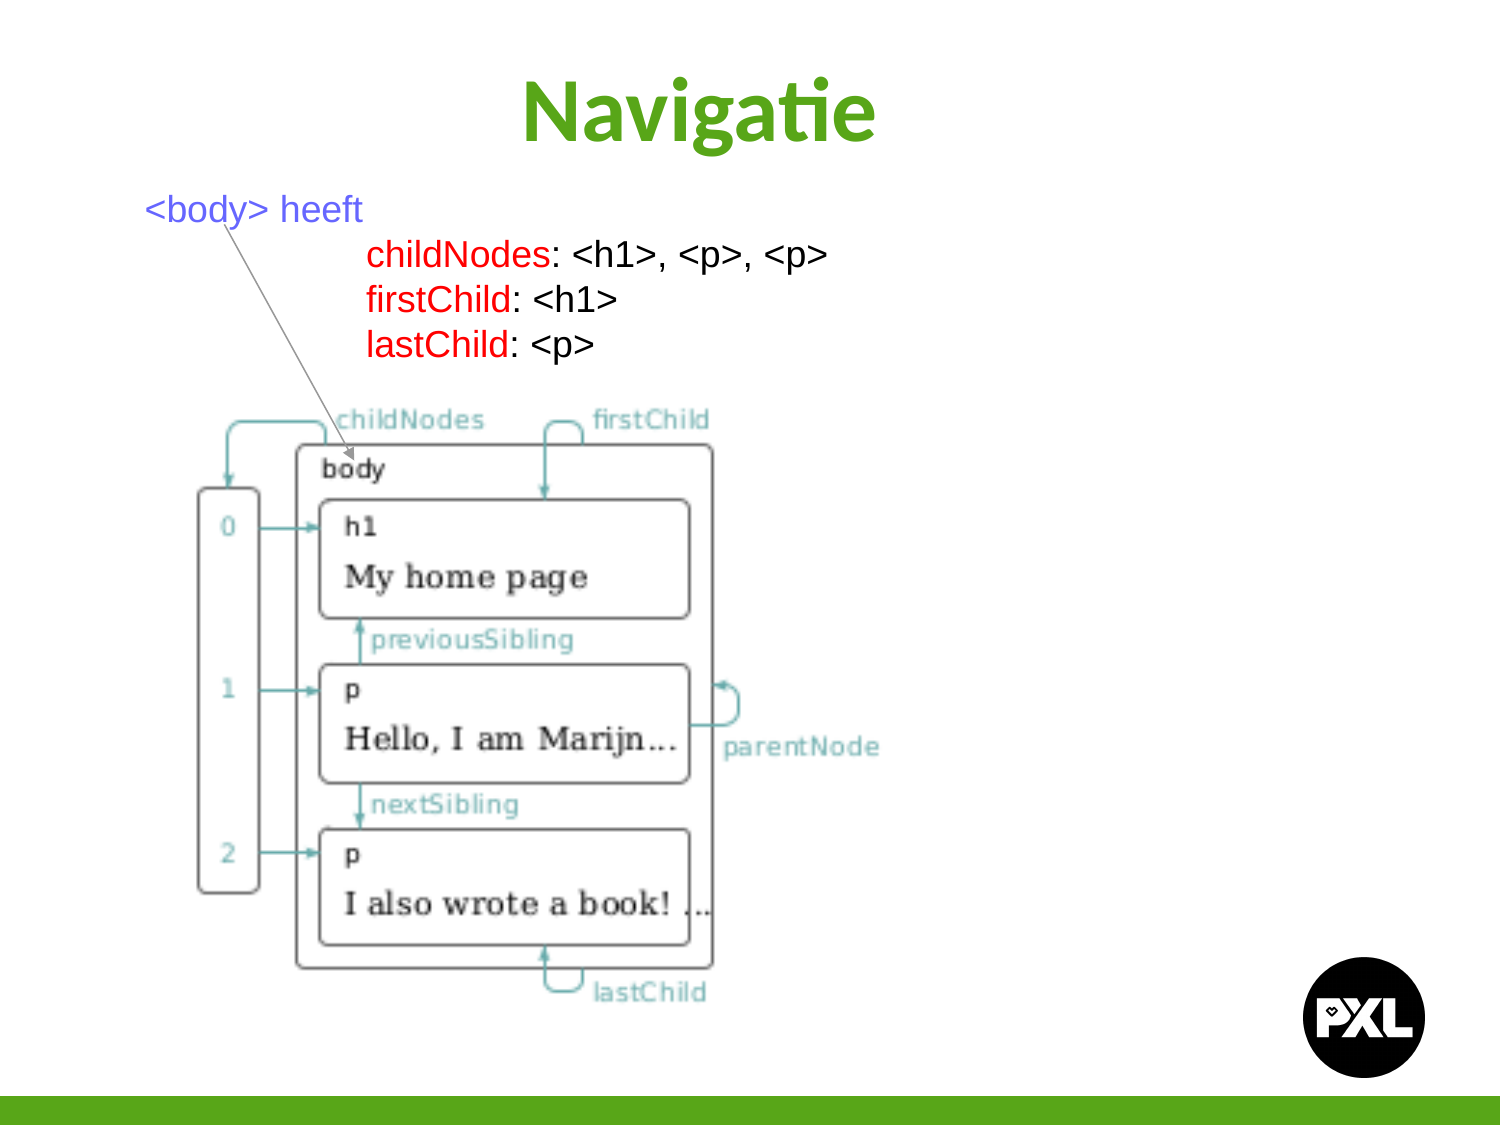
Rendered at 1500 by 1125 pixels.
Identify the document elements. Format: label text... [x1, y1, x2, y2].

text_box Navigatie [0, 42, 1443, 168]
picture [1303, 957, 1425, 1078]
picture [169, 369, 969, 1040]
text_box <body> heeft childNodes: <h1>, <p>, <p> firstChild: <h1> lastChild: <p> [129, 177, 1158, 360]
